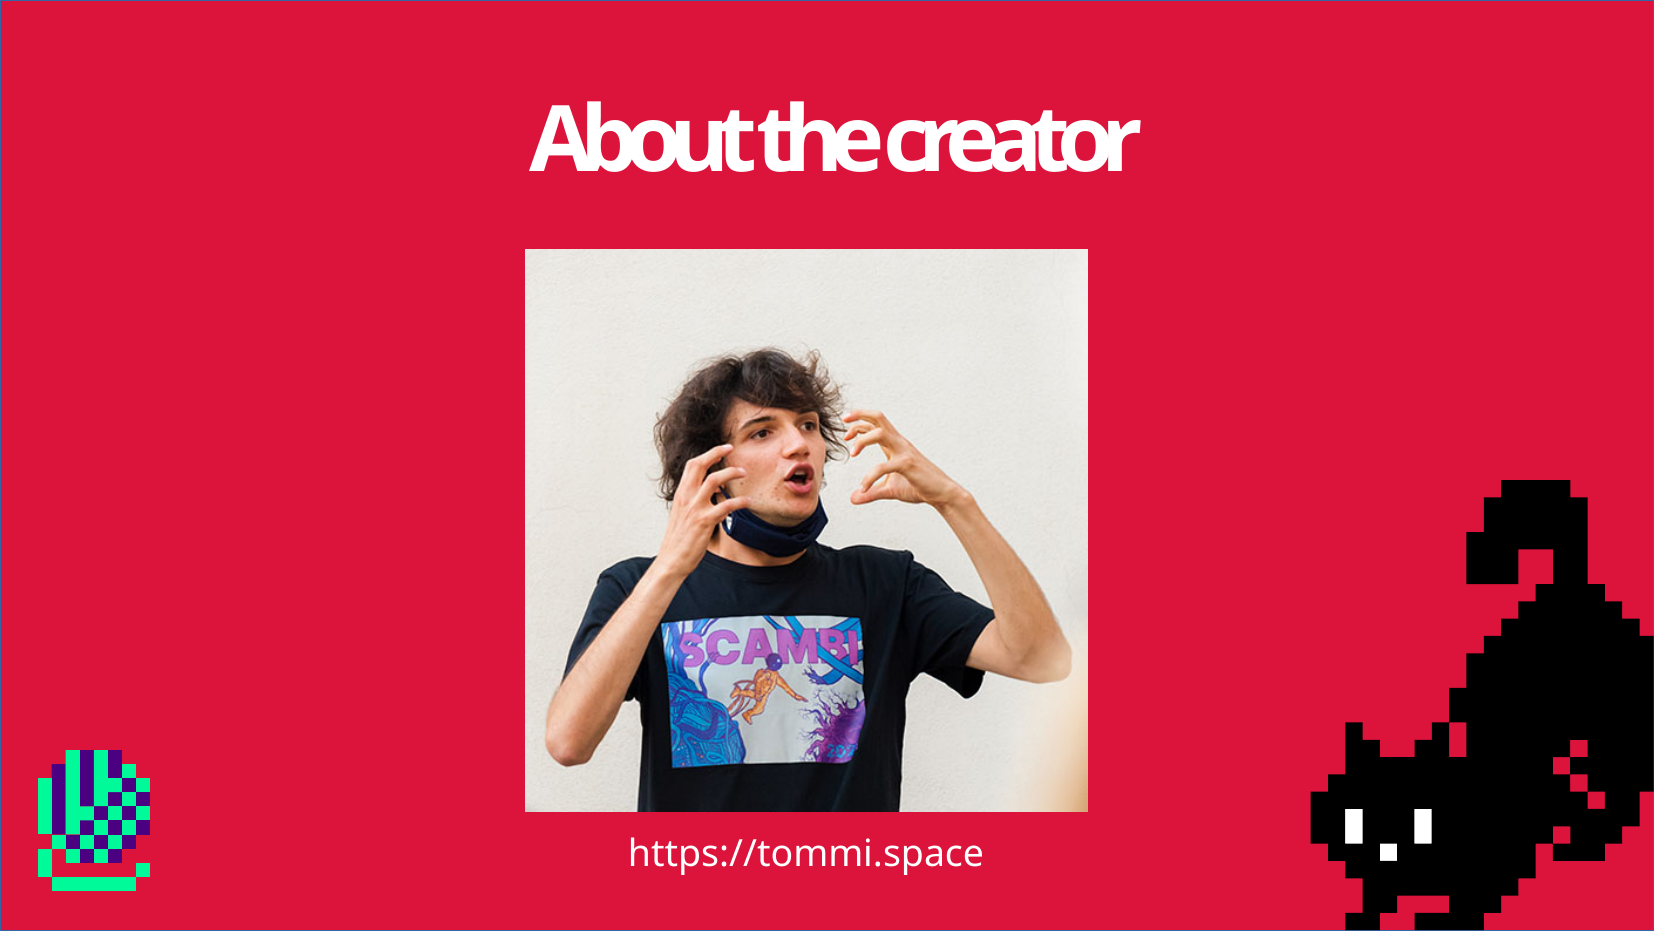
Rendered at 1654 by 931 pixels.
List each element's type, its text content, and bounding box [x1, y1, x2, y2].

text_box https://tommi.space [525, 819, 1088, 931]
picture [1310, 480, 1654, 931]
text_box [0, 0, 1654, 931]
picture [525, 249, 1088, 813]
picture [37, 750, 151, 891]
title About the creator [92, 58, 1581, 215]
